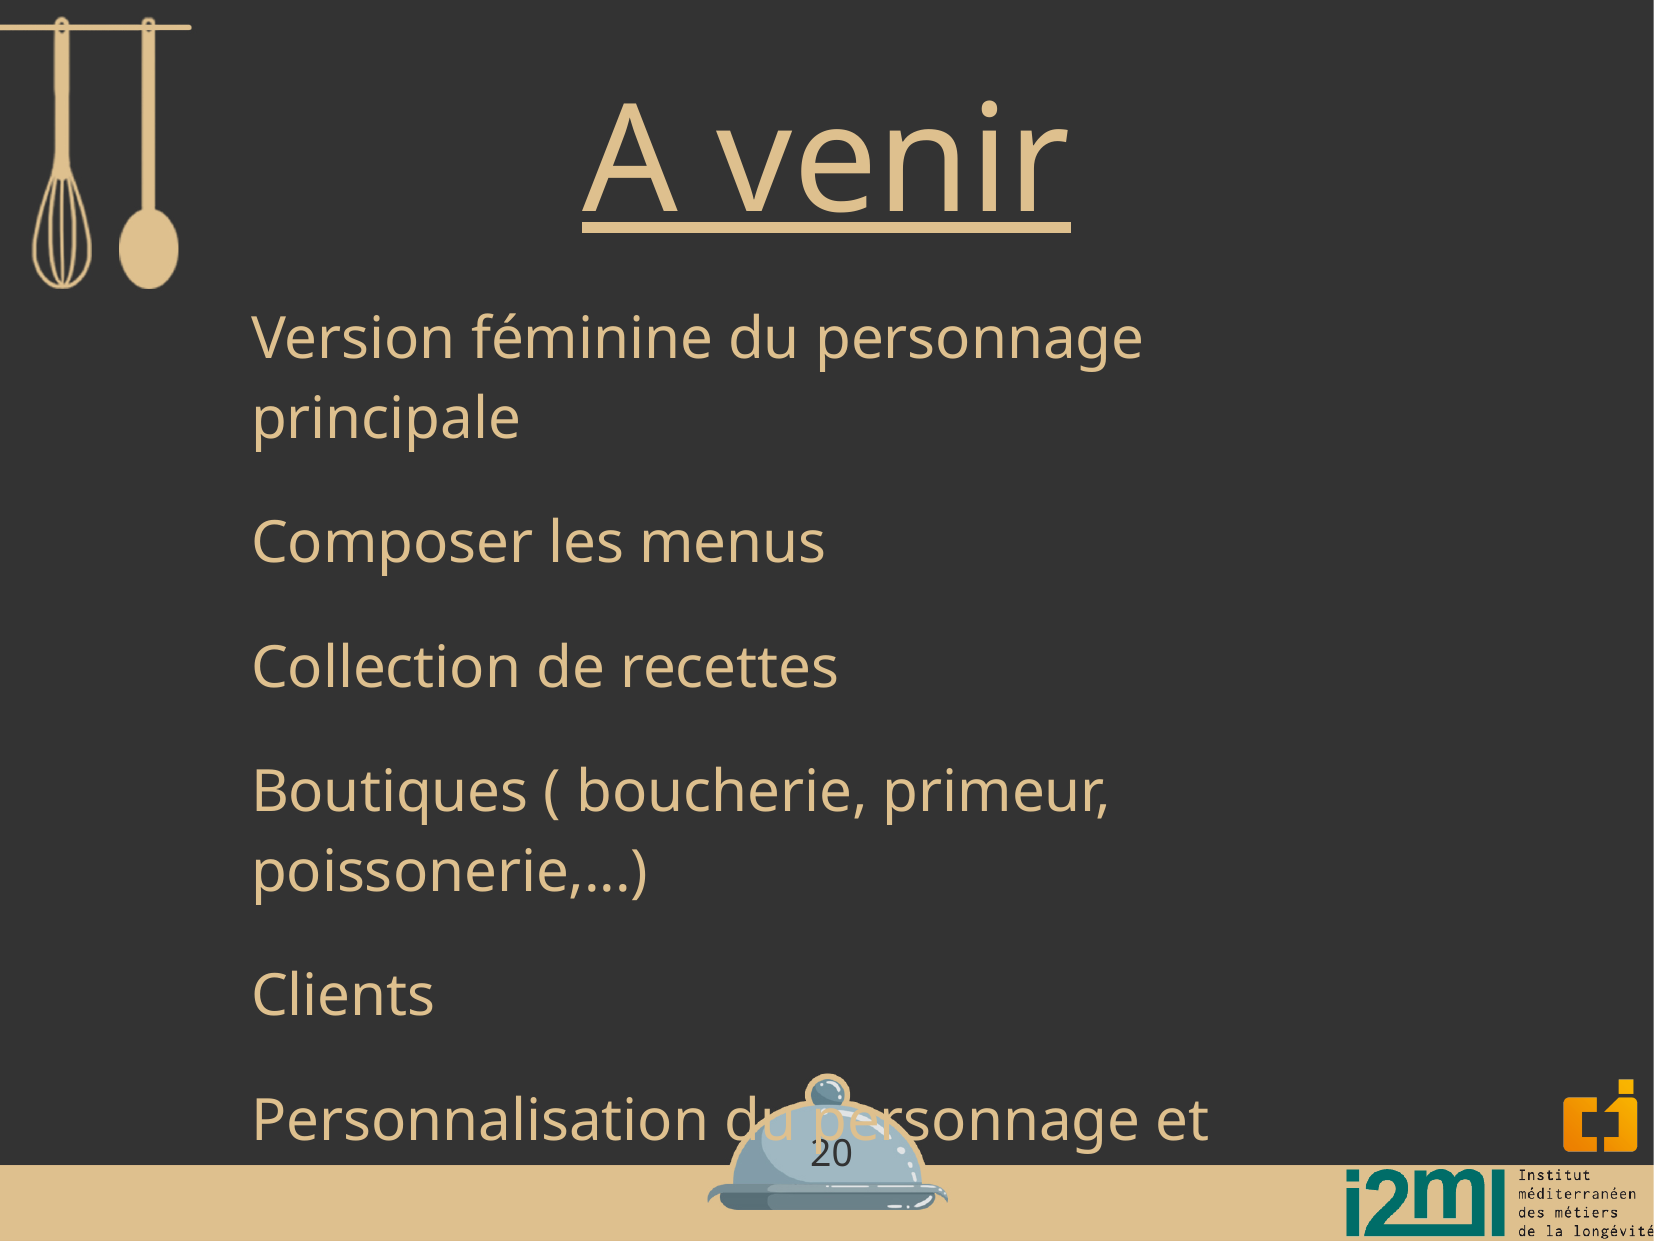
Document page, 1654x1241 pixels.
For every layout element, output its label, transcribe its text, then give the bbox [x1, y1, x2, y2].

title A venir [82, 49, 1571, 257]
text_box Version féminine du personnage principale Composer les menus Collection de recettes Boutiques ( boucherie, primeur, poissonerie,...) Clients Personnalisation du personnage et du restaurant Système de compost [236, 289, 1288, 1122]
picture [0, 0, 1654, 1241]
